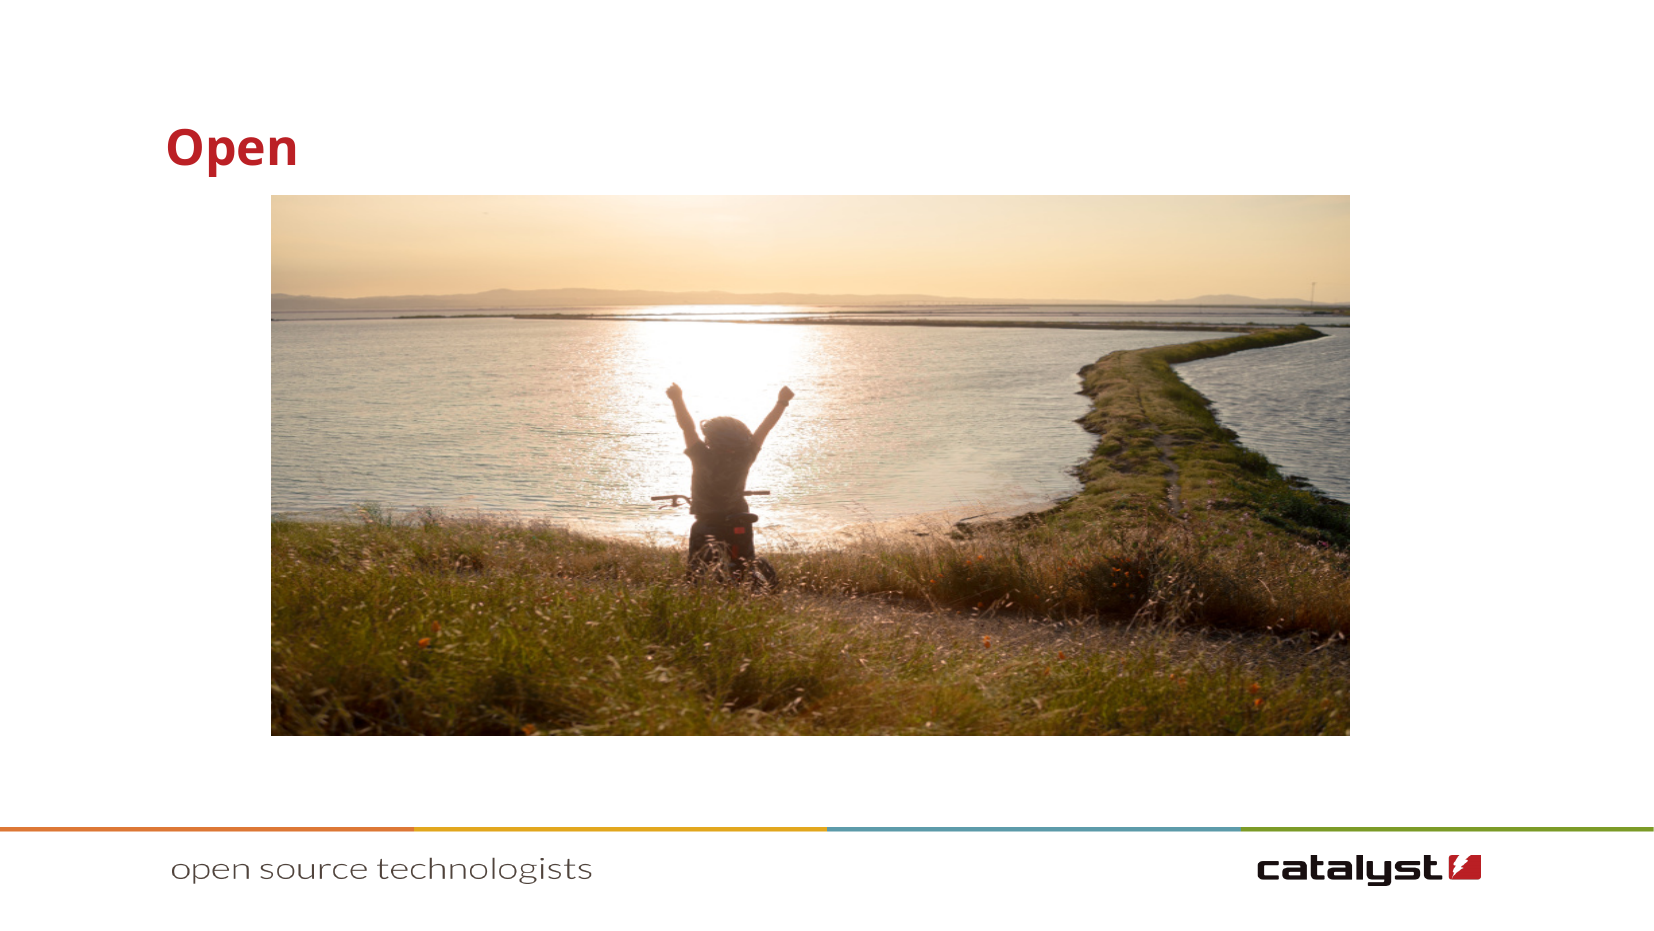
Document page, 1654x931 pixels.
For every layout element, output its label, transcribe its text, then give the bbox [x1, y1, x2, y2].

picture [271, 195, 1350, 736]
title Open [165, 68, 1489, 224]
picture [0, 827, 1654, 886]
